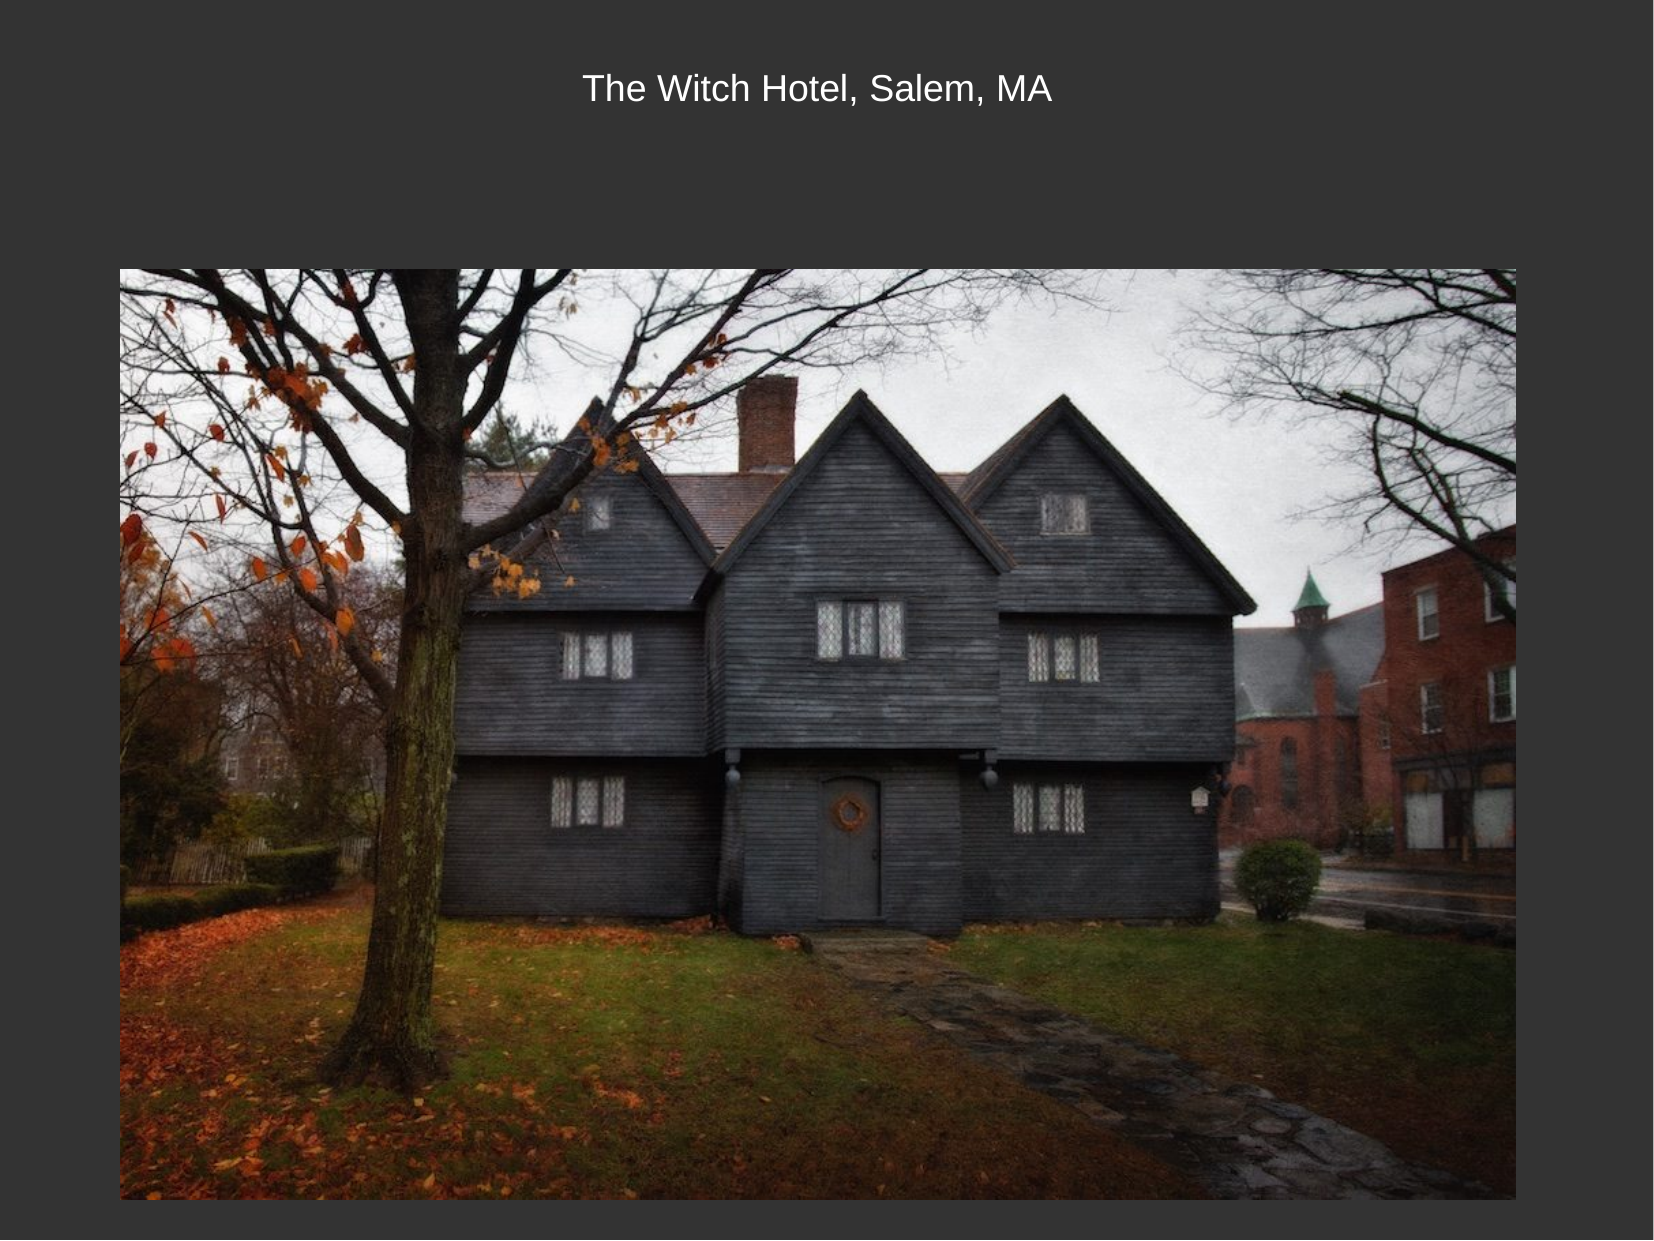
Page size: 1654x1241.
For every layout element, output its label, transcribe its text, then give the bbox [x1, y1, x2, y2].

picture [120, 269, 1516, 1201]
text_box The Witch Hotel, Salem, MA [120, 60, 1516, 117]
